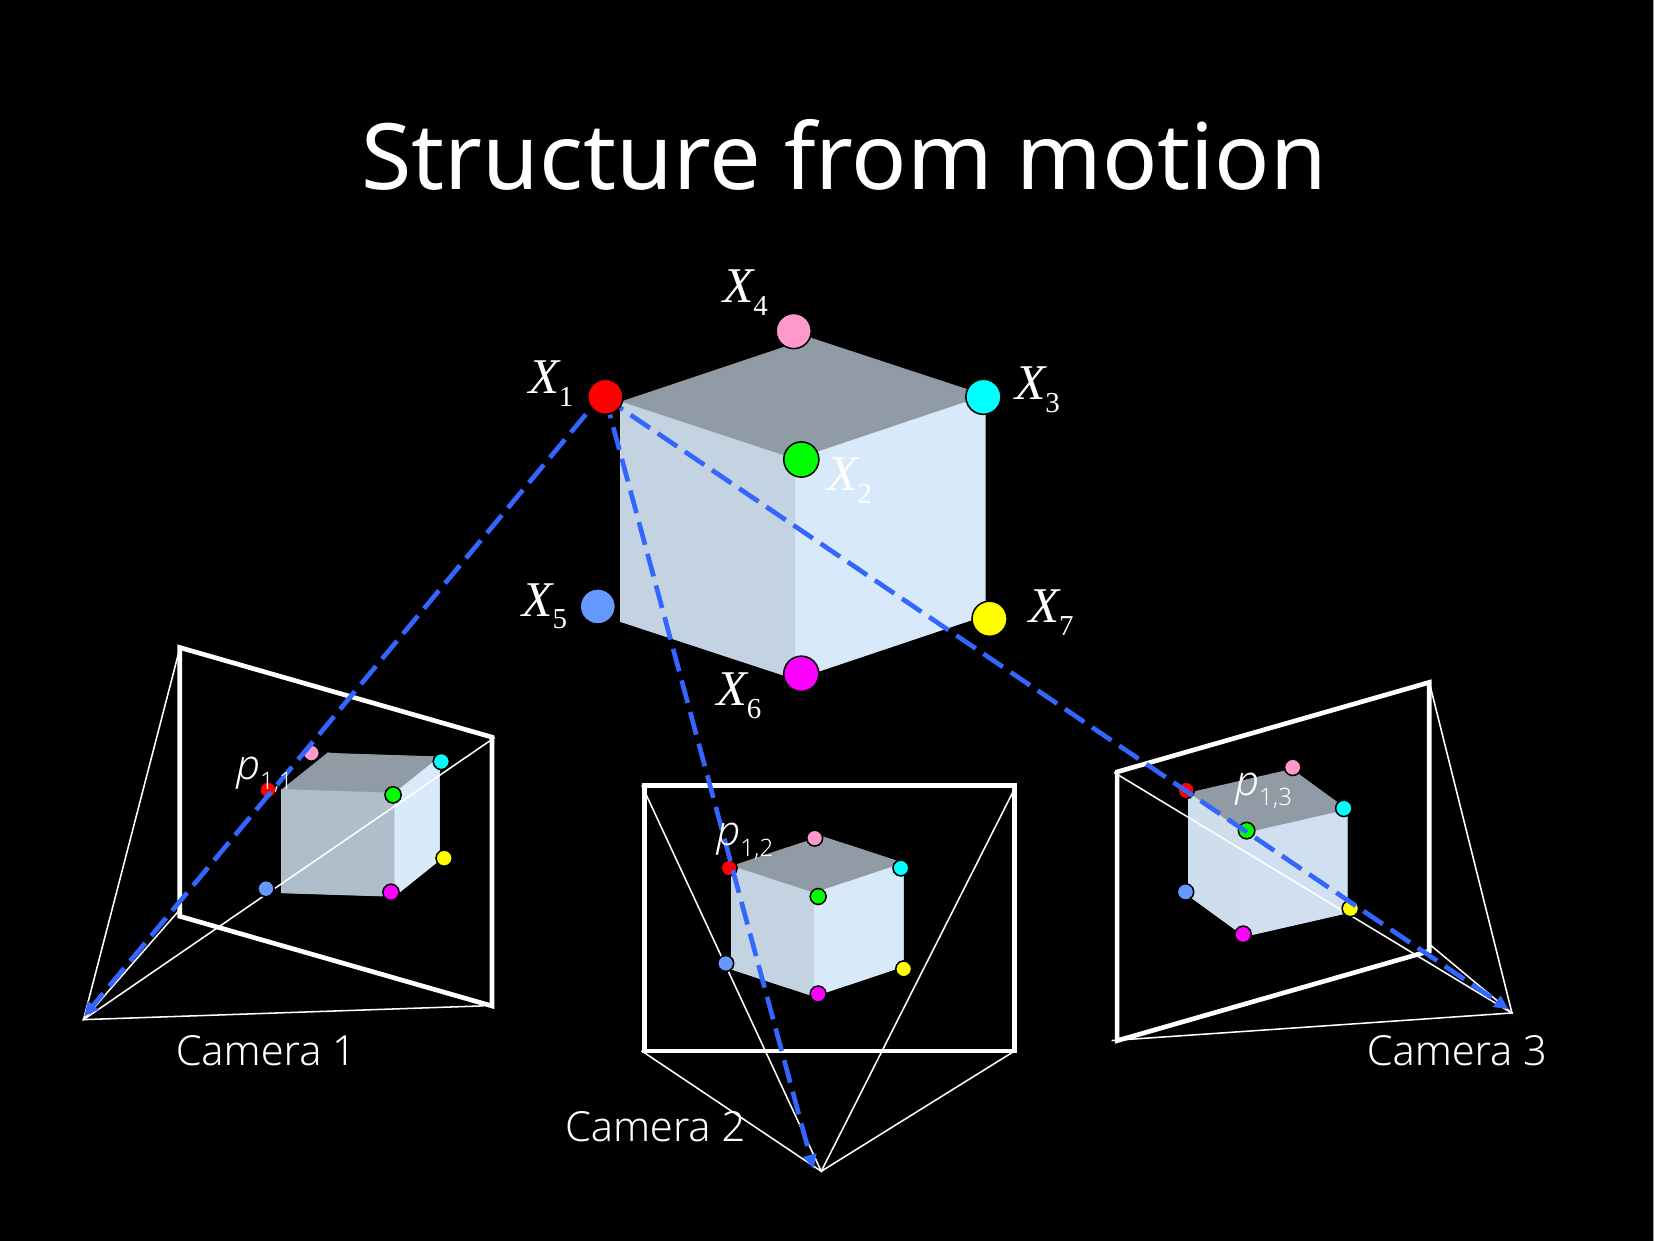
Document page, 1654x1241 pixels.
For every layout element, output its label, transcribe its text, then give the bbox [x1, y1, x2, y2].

text_box Camera 2 [514, 1092, 761, 1158]
title Structure from motion [82, 49, 1571, 257]
text_box [776, 313, 812, 349]
text_box [806, 830, 823, 847]
text_box [1177, 789, 1185, 799]
text_box [308, 745, 320, 762]
text_box [1177, 883, 1194, 901]
text_box [257, 880, 275, 897]
text_box Camera 1 [125, 1015, 372, 1082]
text_box [721, 869, 733, 877]
text_box [717, 955, 734, 972]
text_box [382, 777, 453, 901]
text_box [384, 753, 450, 804]
text_box [587, 379, 624, 415]
text_box p1,3 [1185, 746, 1308, 819]
text_box p1,2 [666, 796, 789, 869]
picture [0, 0, 1654, 1241]
text_box [1234, 800, 1359, 943]
text_box X1 [513, 335, 611, 420]
text_box X5 [507, 558, 605, 642]
text_box X6 [701, 647, 799, 732]
text_box [810, 860, 912, 1003]
text_box p1,1 [185, 730, 308, 803]
text_box X2 [812, 433, 910, 517]
text_box X7 [1013, 565, 1111, 649]
text_box X3 [1000, 342, 1098, 426]
text_box X4 [708, 245, 806, 329]
text_box [783, 379, 1008, 692]
text_box Camera 3 [1316, 1015, 1563, 1082]
text_box [580, 588, 616, 625]
